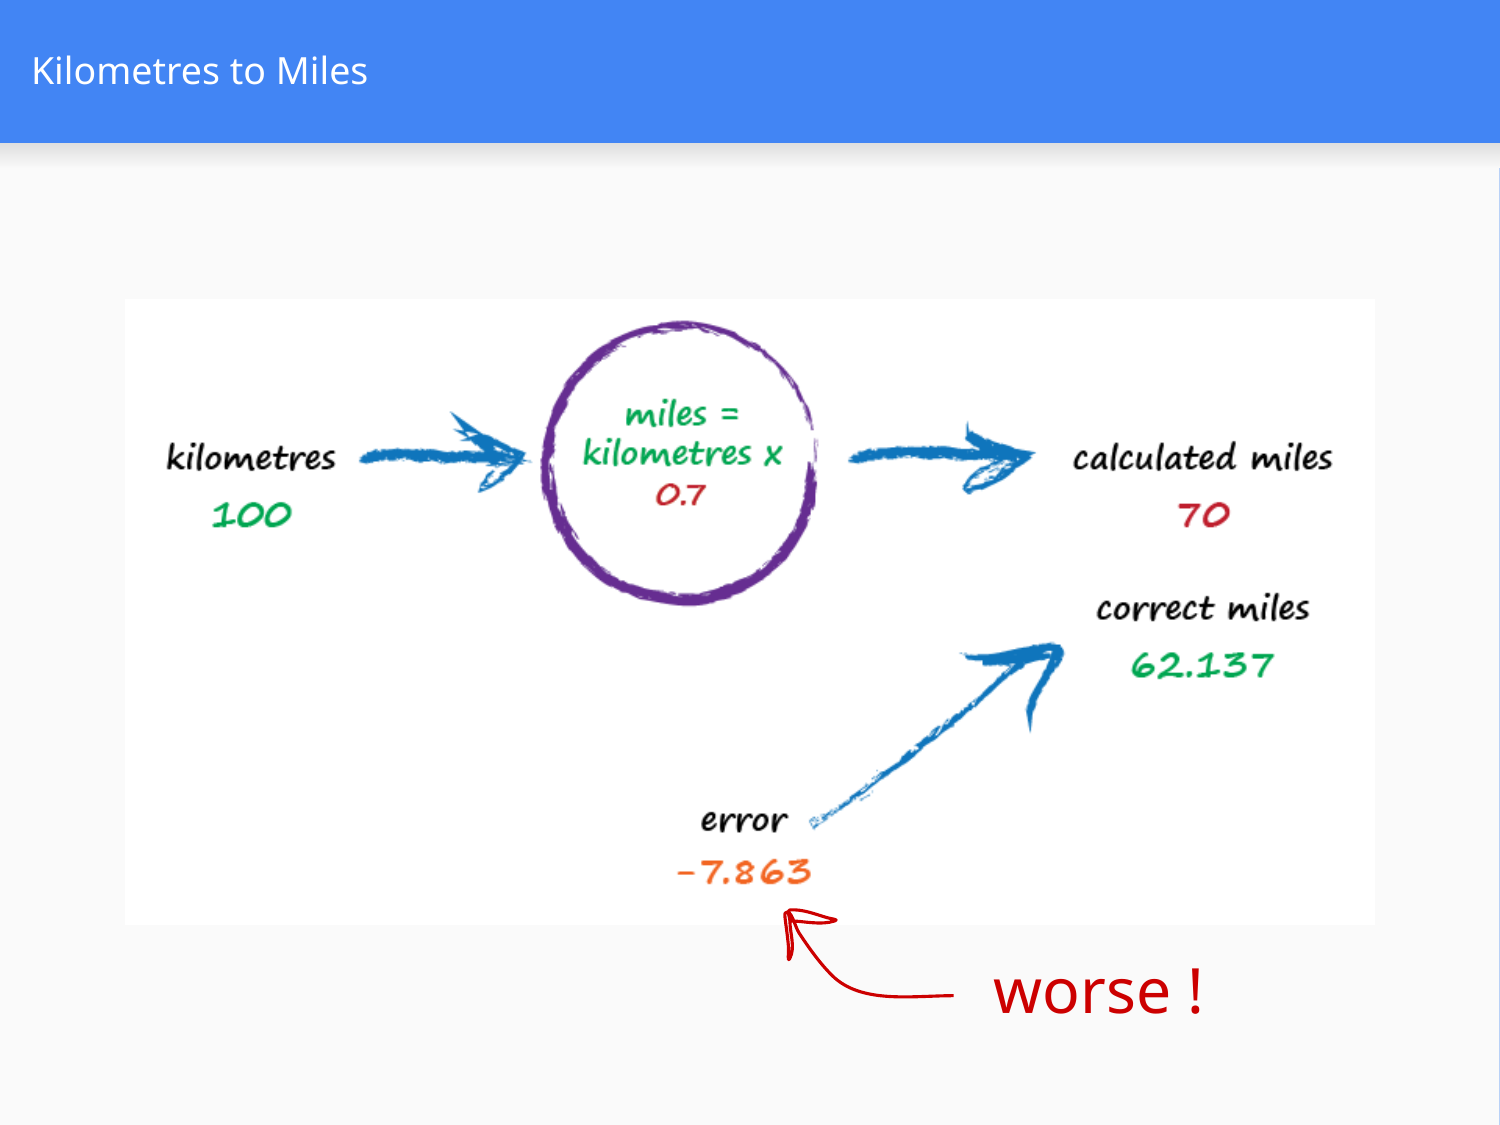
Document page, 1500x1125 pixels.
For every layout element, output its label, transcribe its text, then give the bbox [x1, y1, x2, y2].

title Kilometres to Miles [16, 3, 1464, 136]
picture [125, 299, 1375, 925]
text_box worse ! [972, 936, 1227, 1021]
picture [792, 912, 826, 921]
